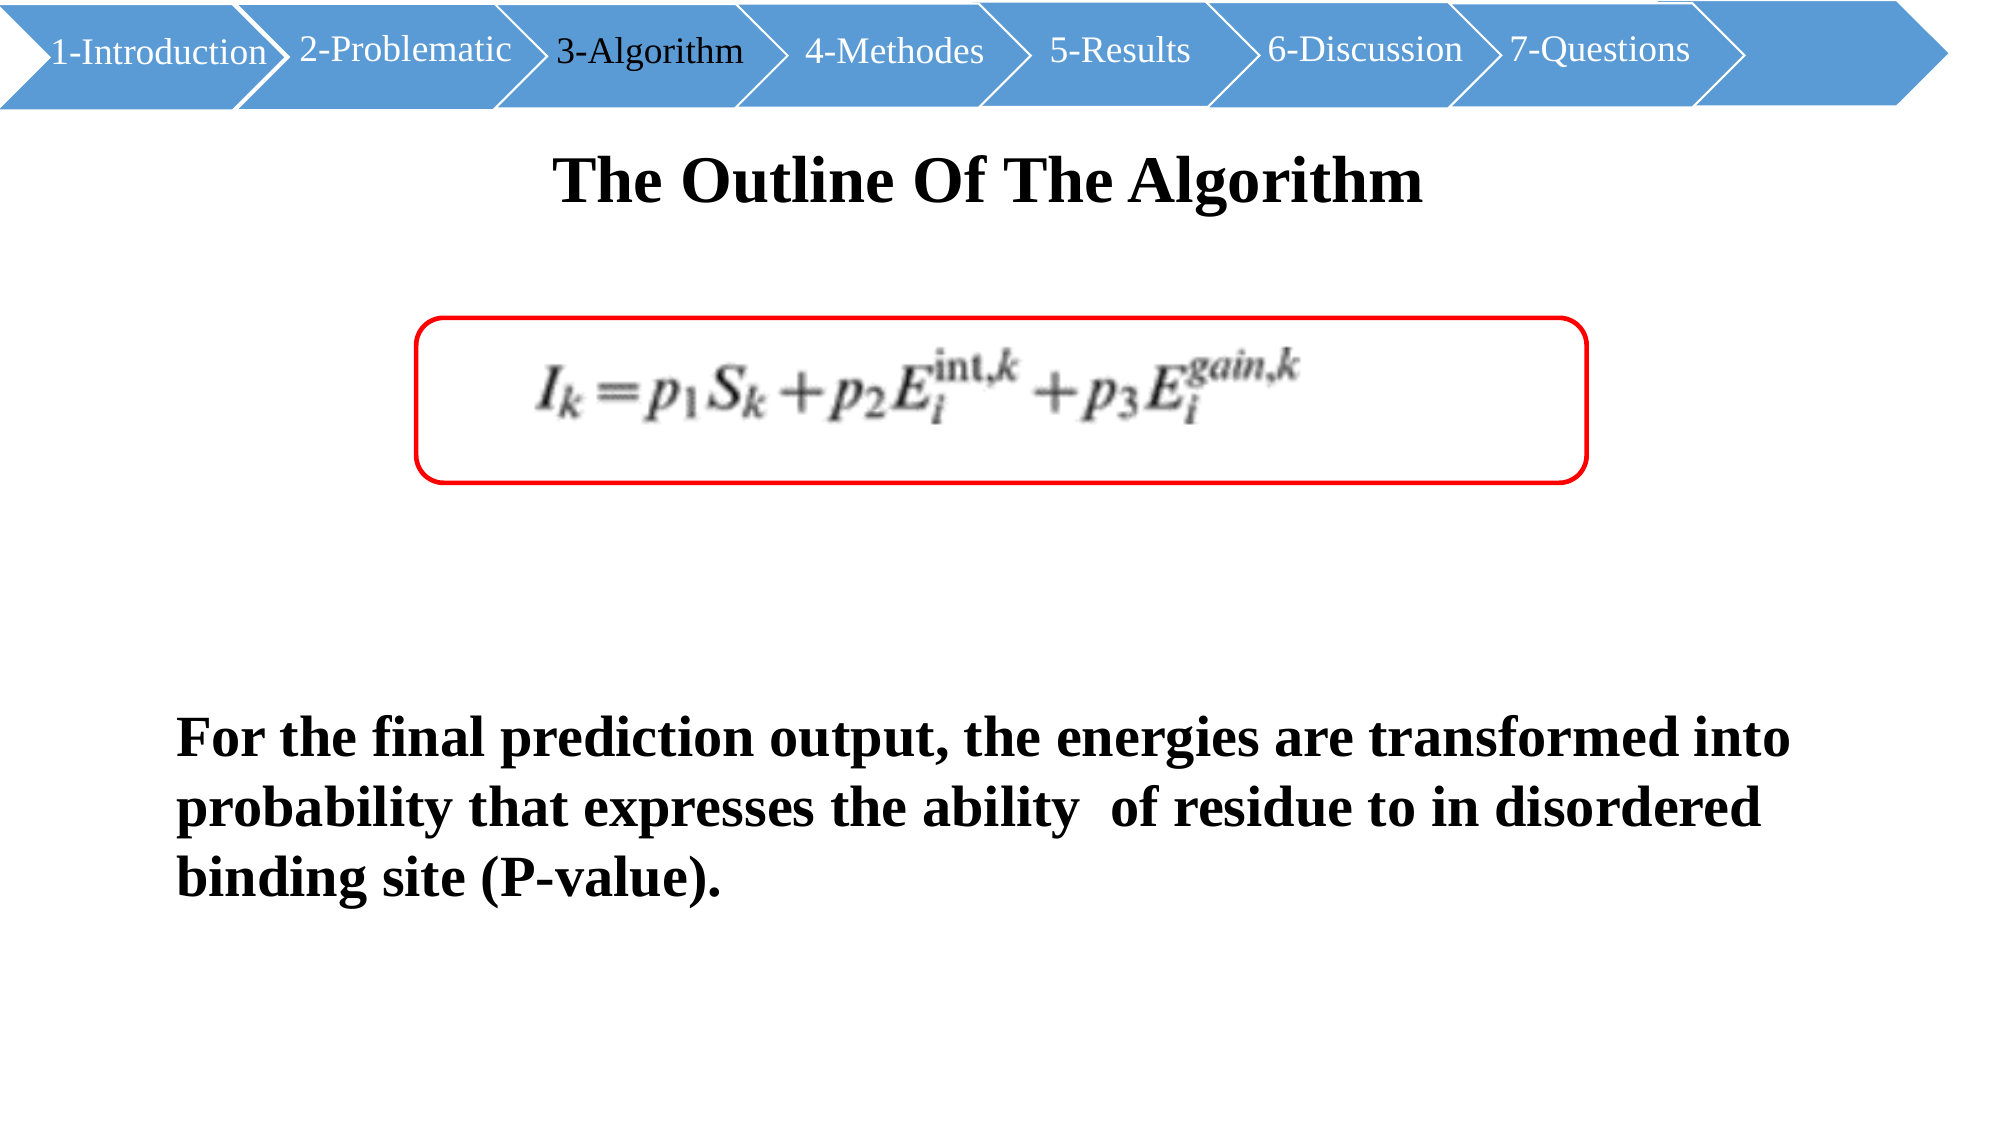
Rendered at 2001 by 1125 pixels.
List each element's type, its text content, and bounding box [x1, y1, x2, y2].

text_box 4-Methodes [790, 18, 1002, 79]
text_box [0, 0, 1951, 111]
picture [496, 328, 1390, 480]
text_box For the final prediction output, the energies are transformed into probability that expresses the ability of residue to in disordered binding site (P-value). [161, 691, 1908, 916]
text_box 2-Problematic [284, 16, 530, 78]
text_box 1-Introduction [35, 19, 285, 80]
text_box 5-Results [1034, 17, 1208, 79]
text_box 6-Discussion [1252, 16, 1481, 77]
text_box 3-Algorithm [541, 18, 761, 79]
text_box 7-Questions [1494, 16, 1708, 77]
text_box The Outline Of The Algorithm [538, 129, 1456, 224]
